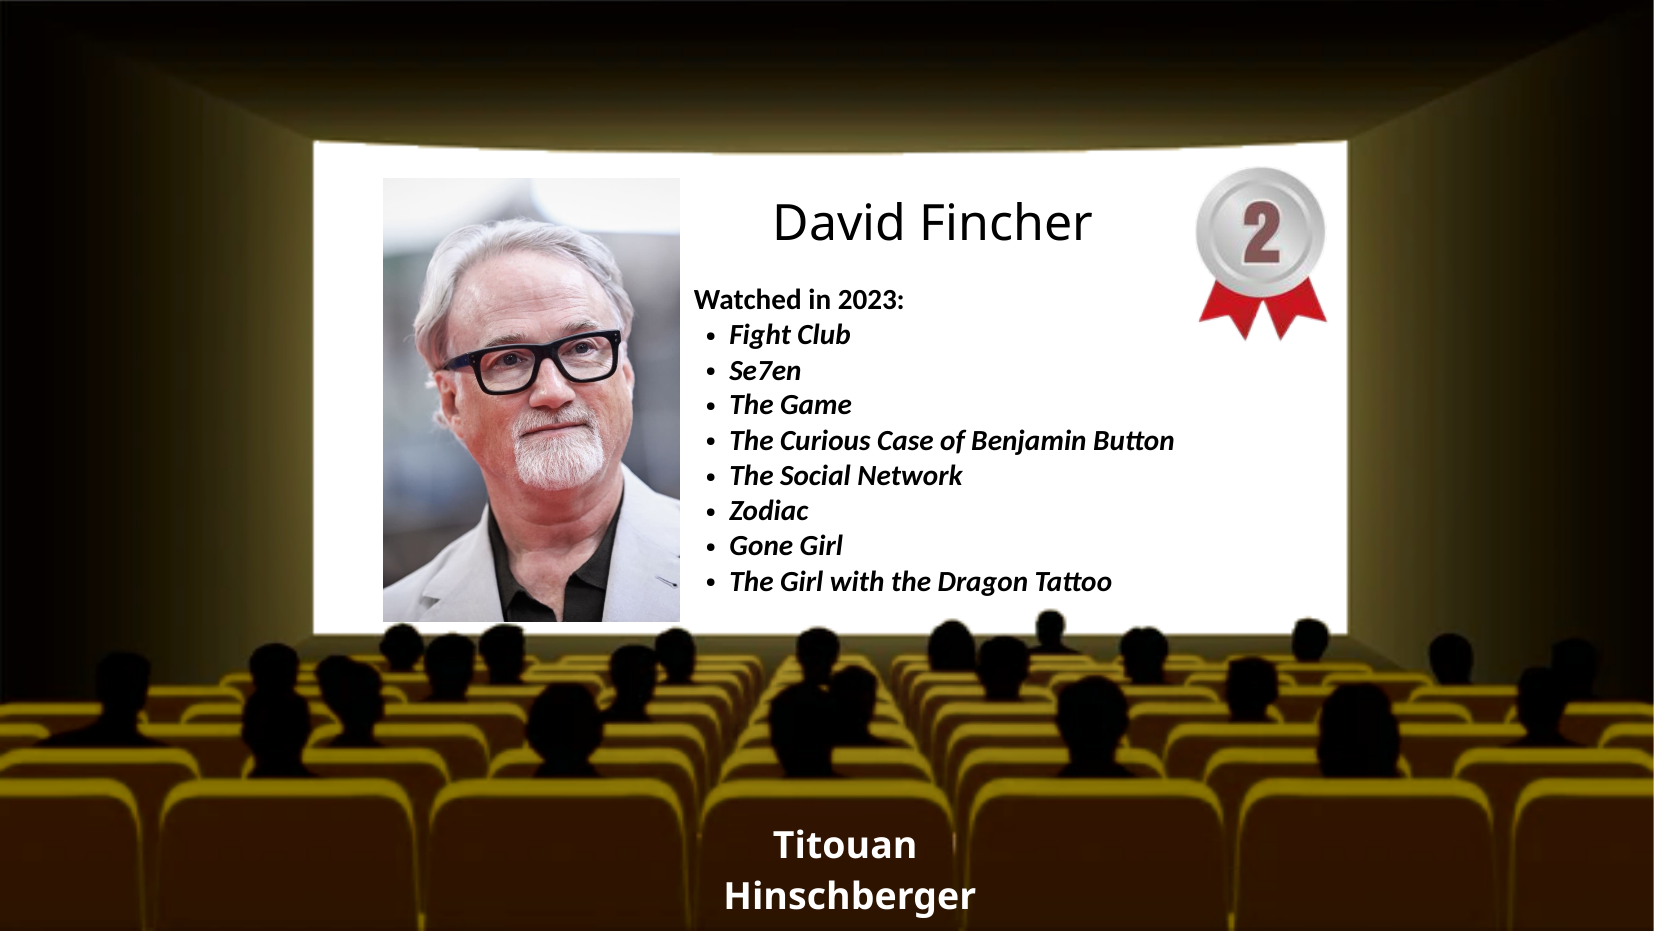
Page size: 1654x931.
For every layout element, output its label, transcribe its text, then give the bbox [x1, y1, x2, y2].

text_box David Fincher [680, 179, 1188, 265]
picture [0, 0, 1654, 931]
text_box Watched in 2023: Fight Club Se7en The Game The Curious Case of Benjamin Button The Social Network Zodiac Gone Girl The Girl with the Dragon Tattoo [680, 265, 1347, 621]
